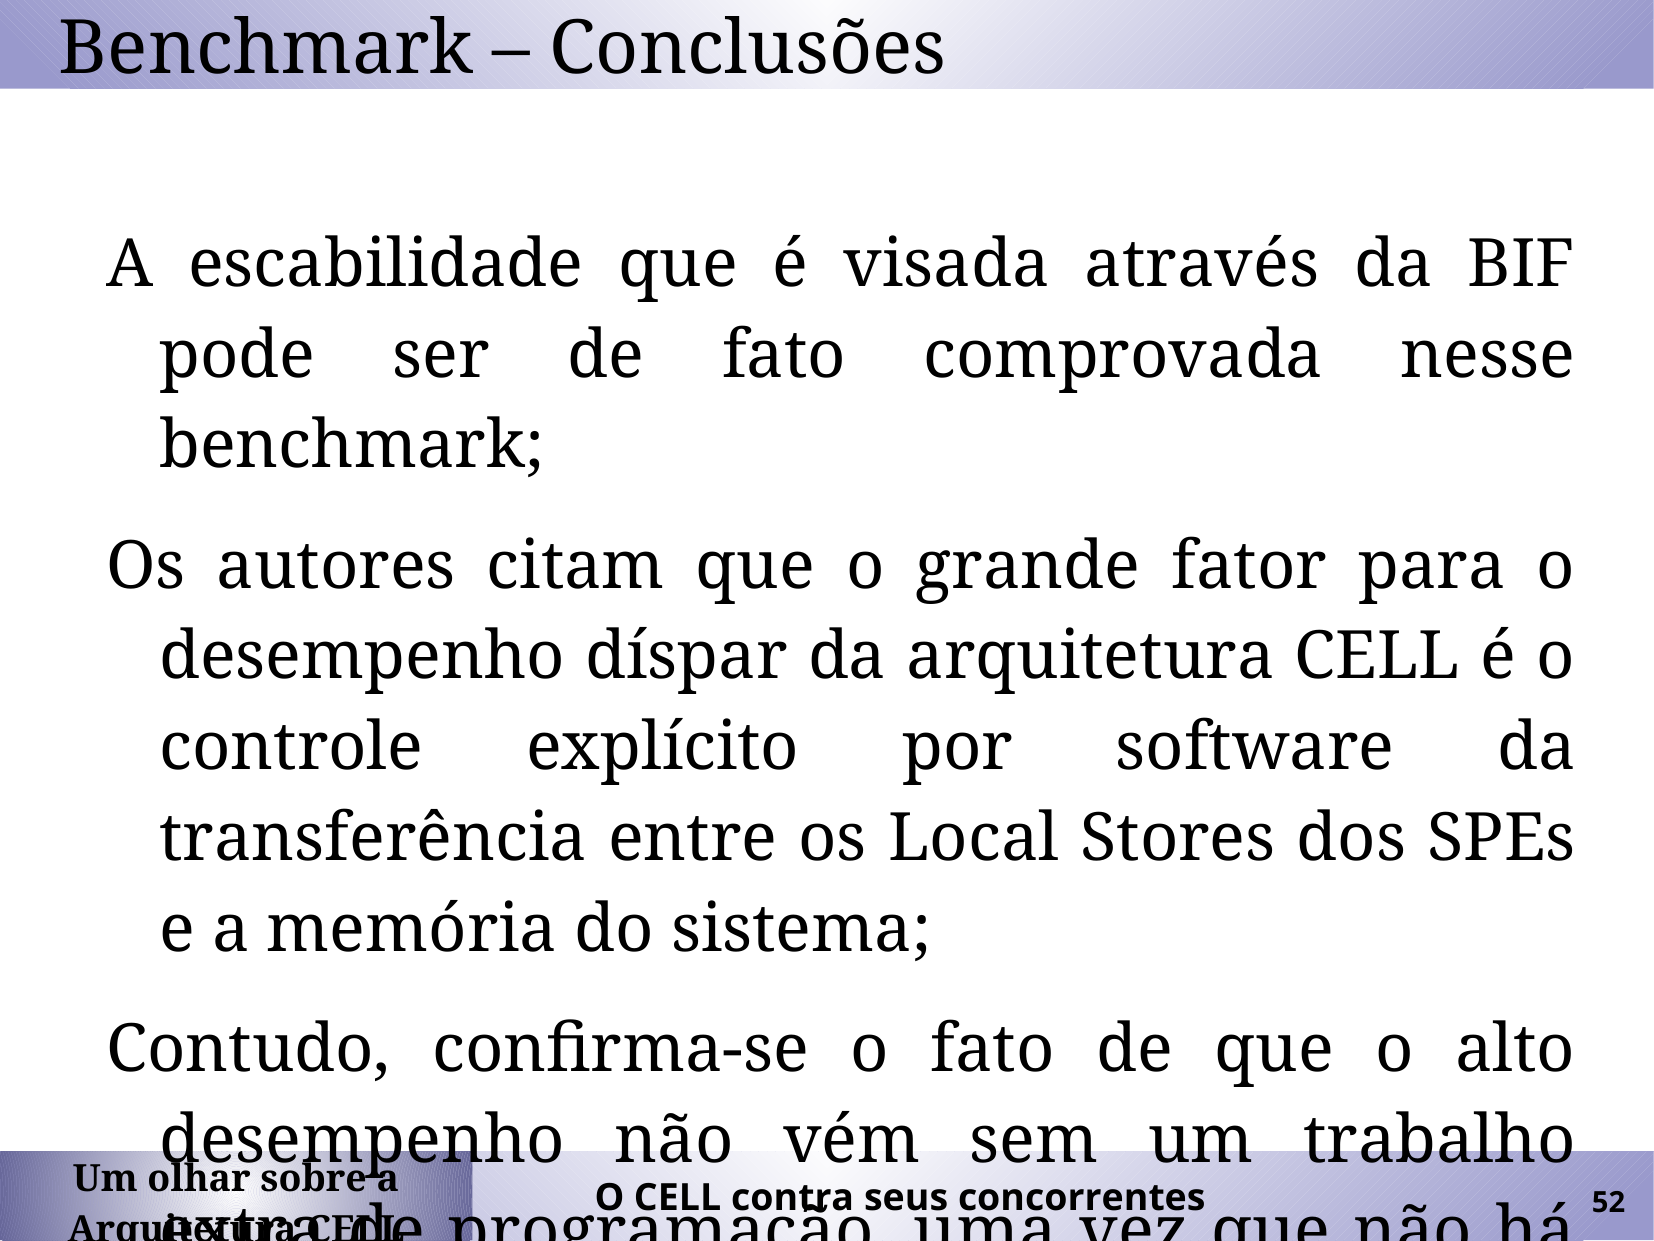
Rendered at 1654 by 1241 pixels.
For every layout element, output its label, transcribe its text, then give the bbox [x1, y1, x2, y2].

title Benchmark – Conclusões [59, 6, 1447, 82]
list A escabilidade que é visada através da BIF pode ser de fato comprovada nesse benchmark; Os autores citam que o grande fator para o desempenho díspar da arquitetura CELL é o controle explícito por software da transferência entre os Local Stores dos SPEs e a memória do sistema; Contudo, confirma-se o fato de que o alto desempenho não vém sem um trabalho extra de programação, uma vez que não há pleno suporte dos compiladores para as otimizações abordadas e os ambientes para desenvolvimento de software ainda são precoces; [88, 215, 1577, 1075]
text_box O CELL contra seus concorrentes [501, 1151, 1300, 1241]
